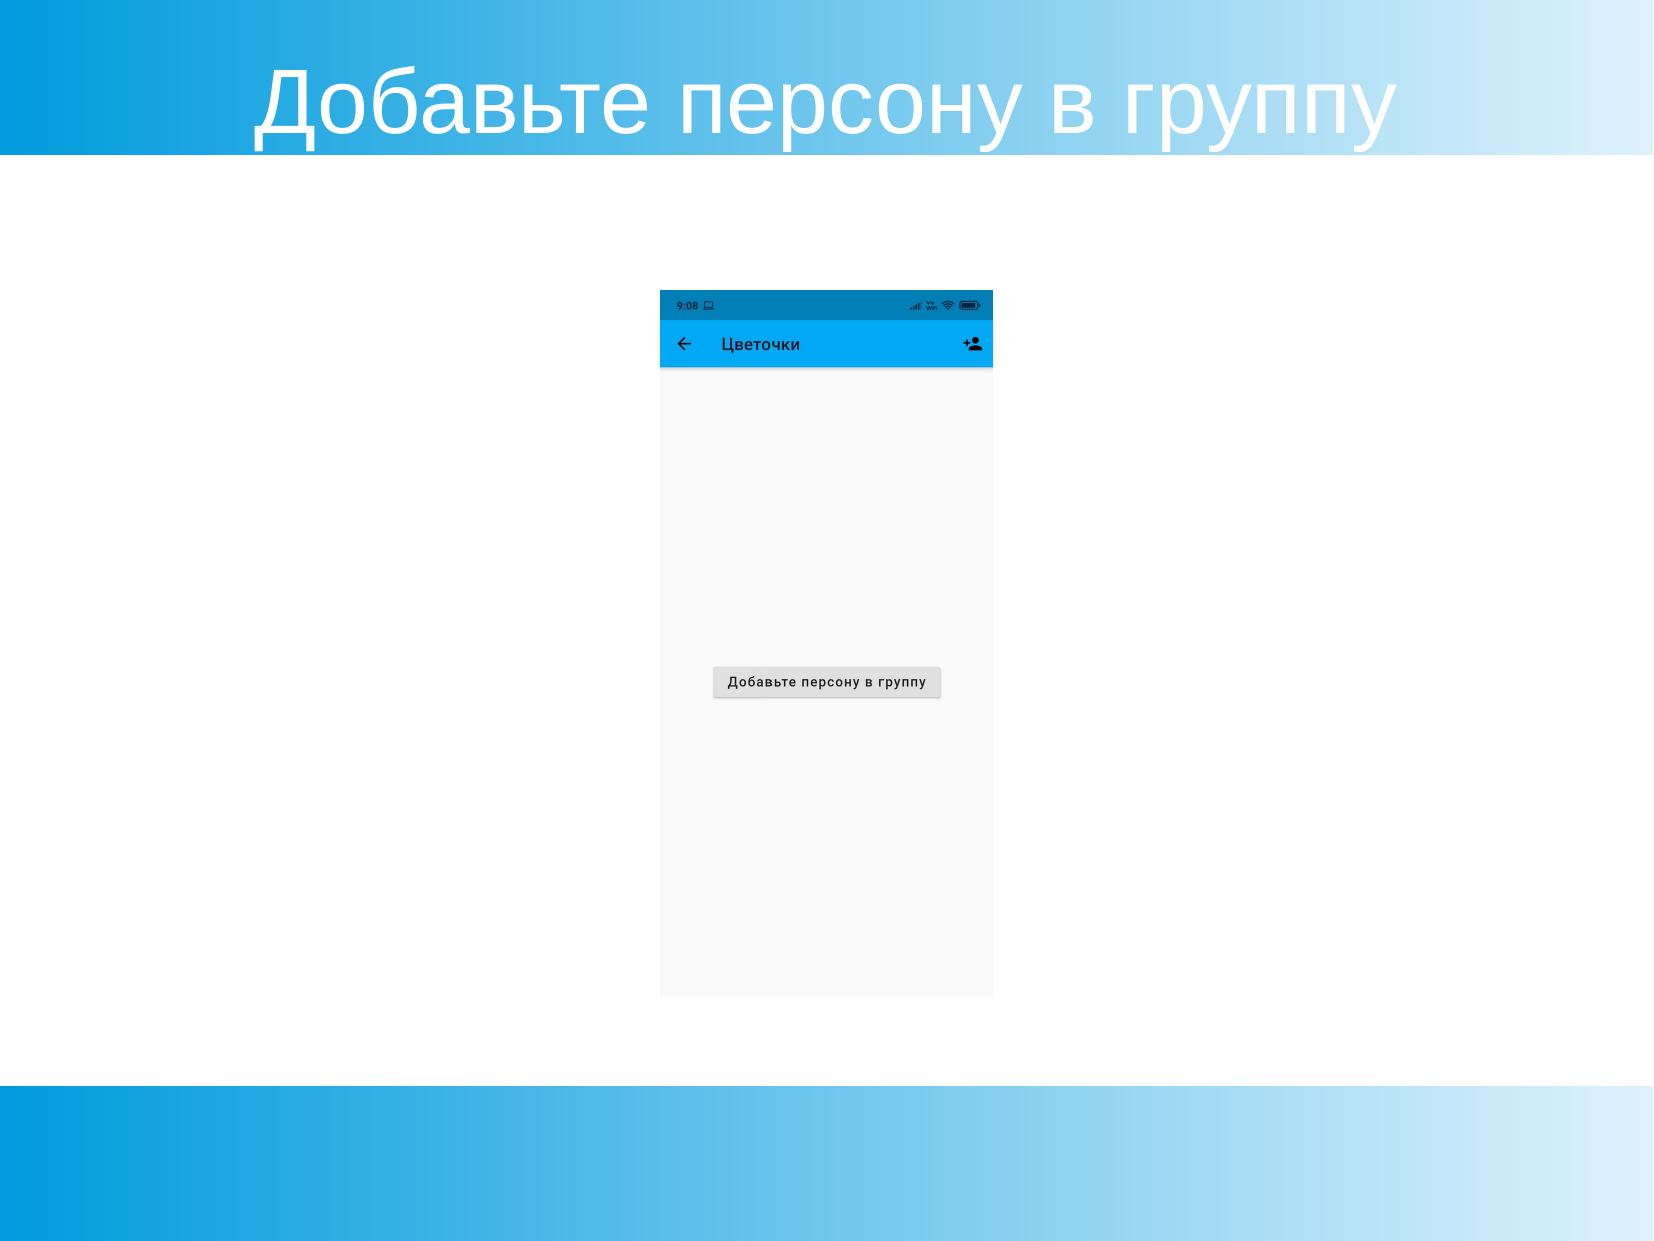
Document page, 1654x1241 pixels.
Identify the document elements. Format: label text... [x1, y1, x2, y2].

title Добавьте персону в группу [82, 49, 1571, 155]
picture [746, 341, 752, 349]
picture [679, 341, 690, 349]
picture [736, 342, 742, 350]
picture [660, 368, 993, 1010]
picture [754, 341, 760, 349]
picture [969, 337, 982, 350]
